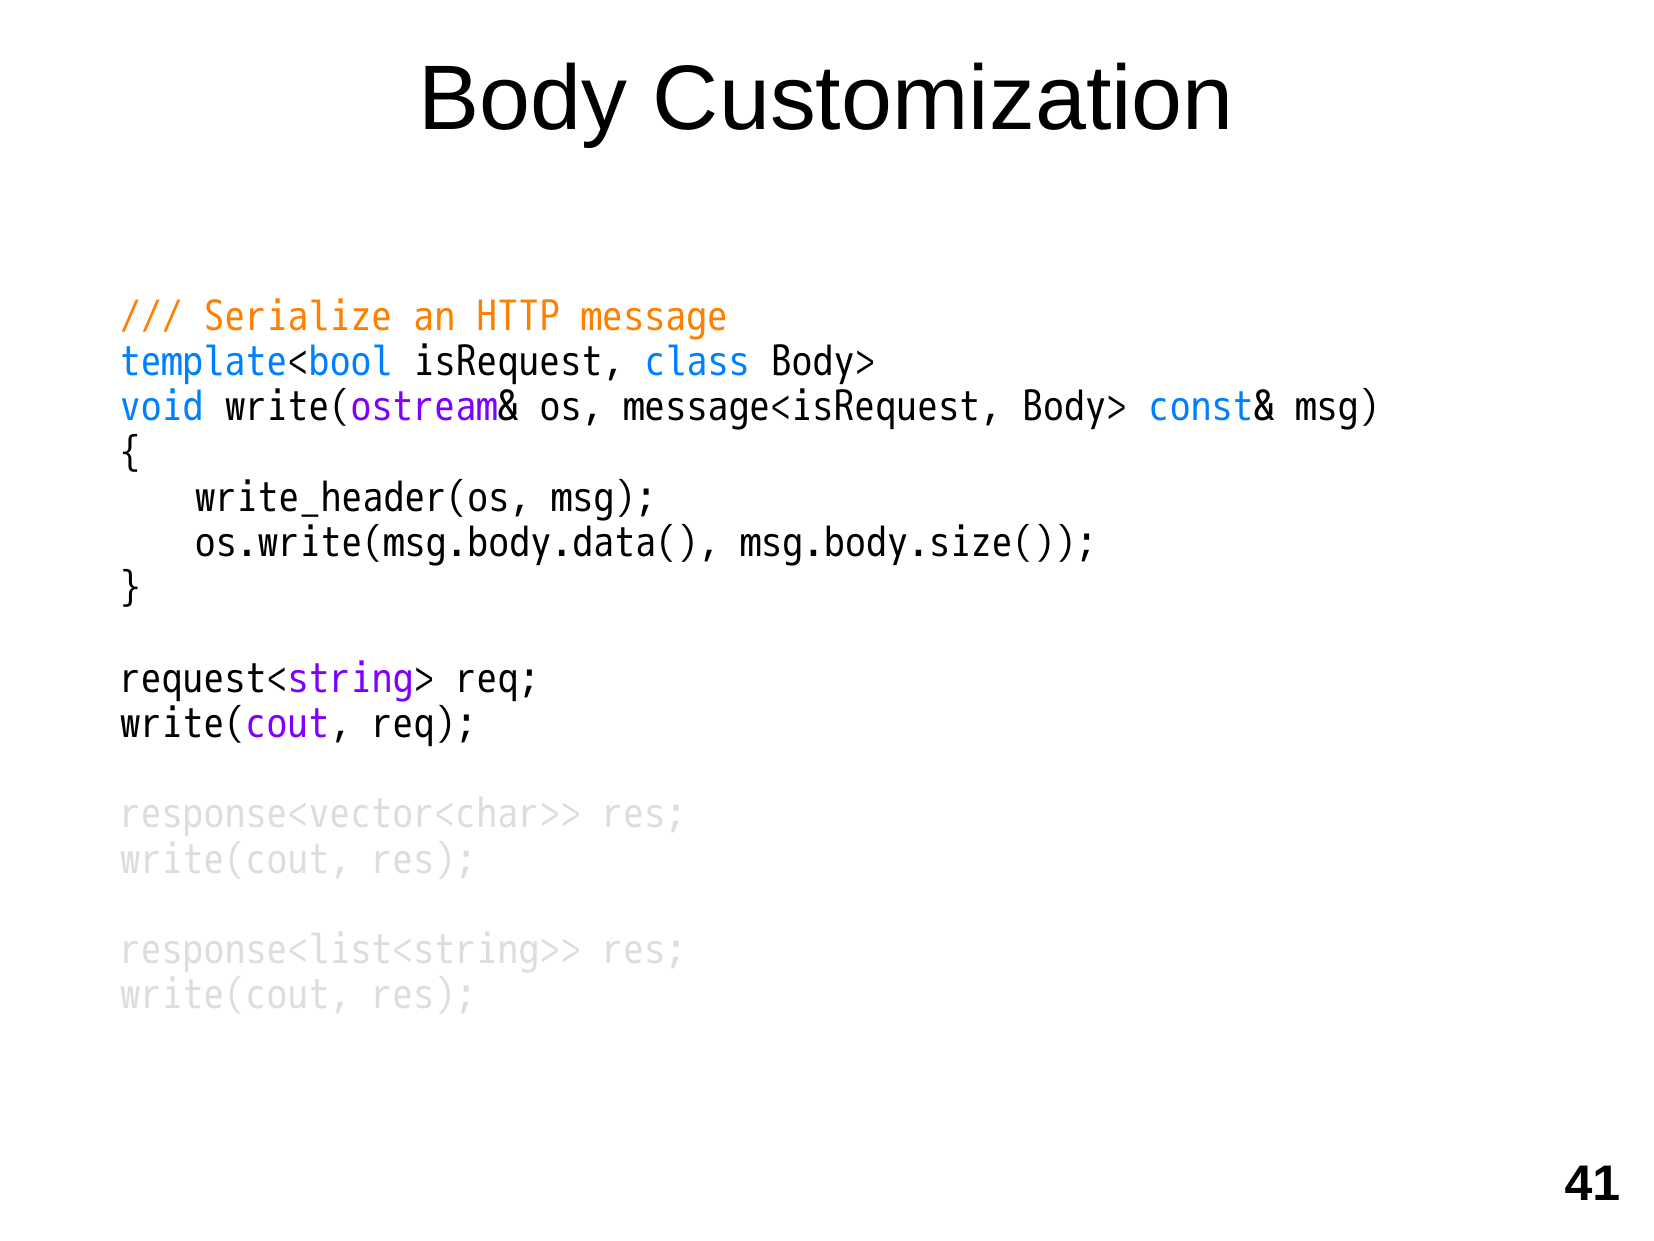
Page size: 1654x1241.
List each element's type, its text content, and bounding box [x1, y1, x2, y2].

text_box /// Serialize an HTTP message template<bool isRequest, class Body> void write(ostream& os, message<isRequest, Body> const& msg) { write_header(os, msg); os.write(msg.body.data(), msg.body.size()); } request<string> req; write(cout, req); response<vector<char>> res; write(cout, res); response<list<string>> res; write(cout, res); [104, 287, 1575, 1087]
title Body Customization [82, 15, 1571, 181]
